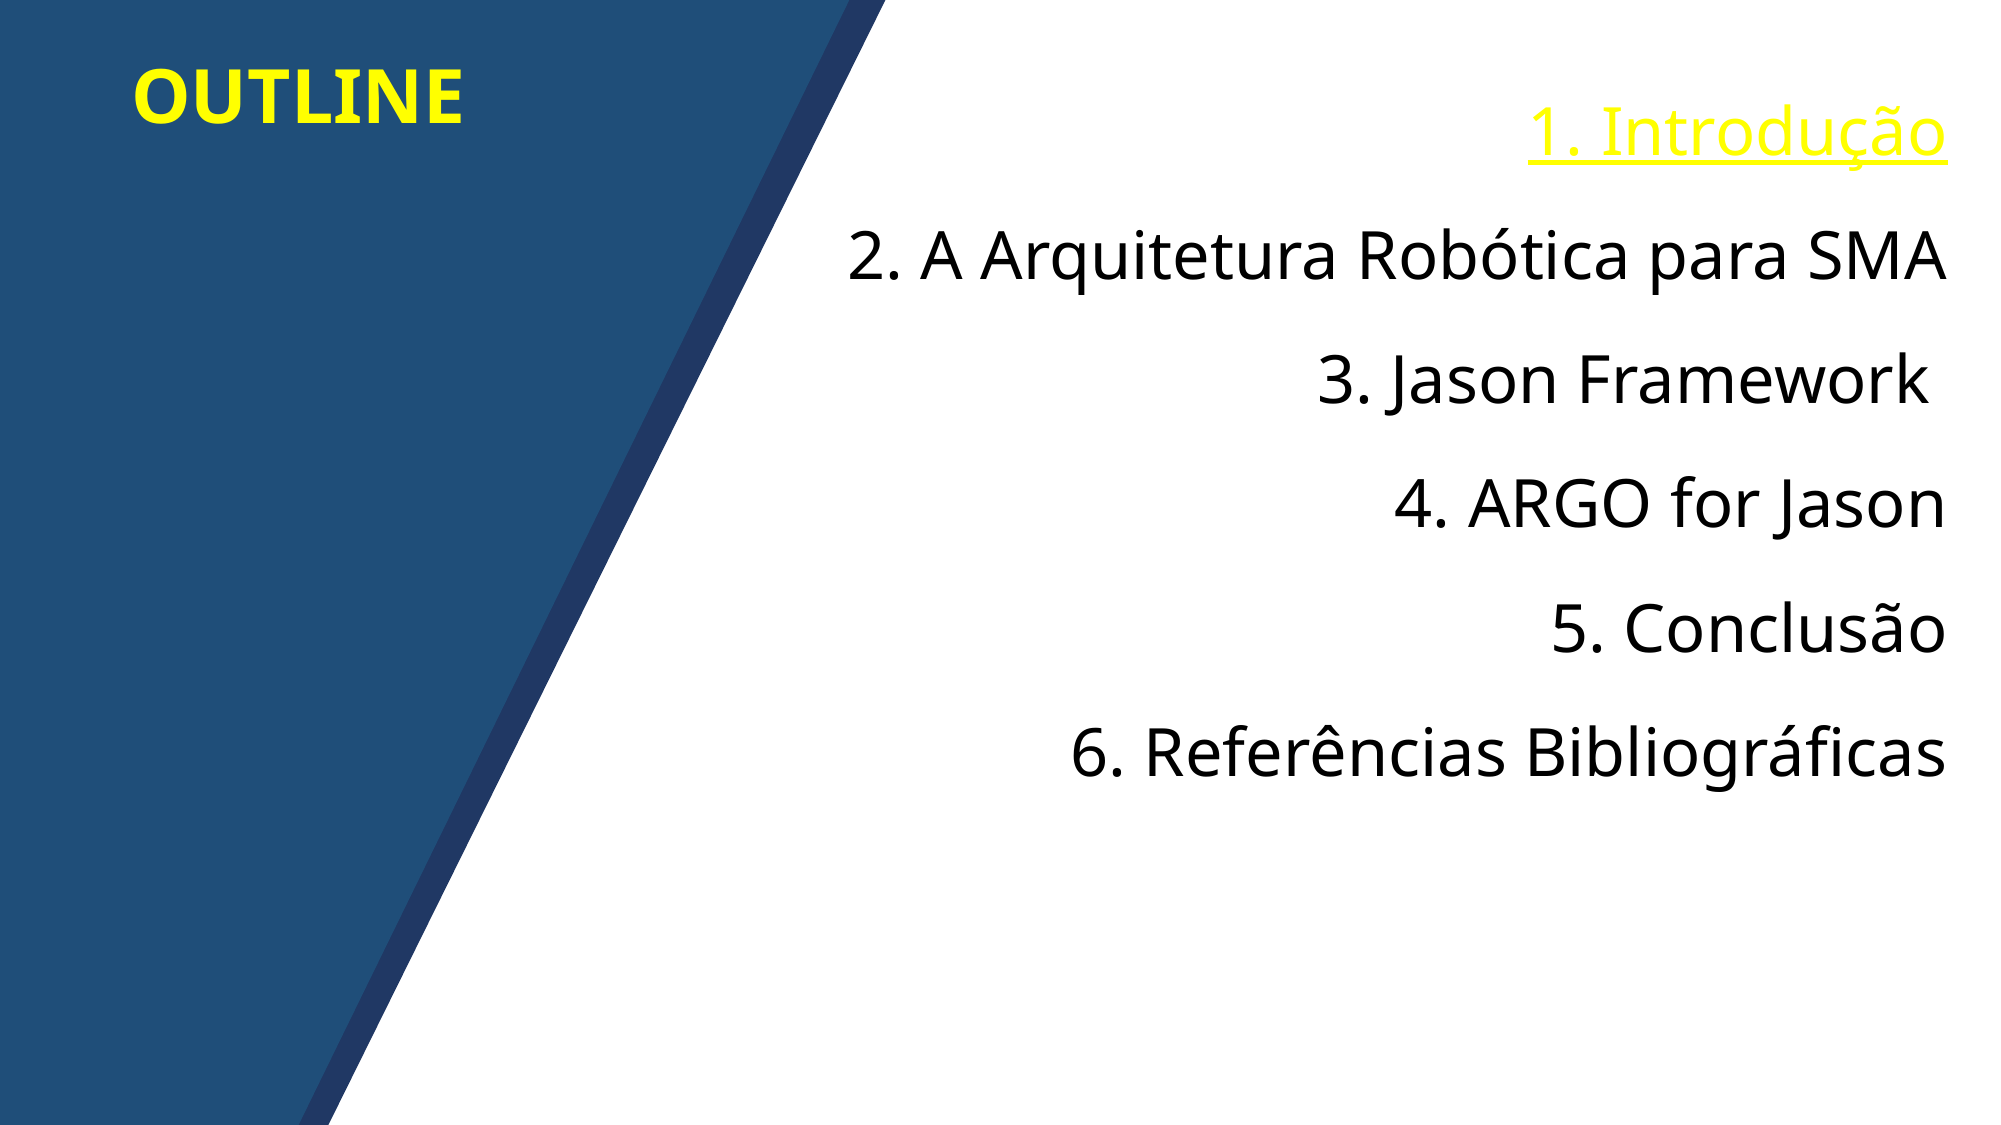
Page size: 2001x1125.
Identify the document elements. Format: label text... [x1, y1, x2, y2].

text_box 1. Introdução 2. A Arquitetura Robótica para SMA 3. Jason Framework 4. ARGO for Jason 5. Conclusão 6. Referências Bibliográficas [541, 41, 1964, 888]
text_box [0, 0, 886, 1125]
text_box OUTLINE [56, 41, 541, 147]
